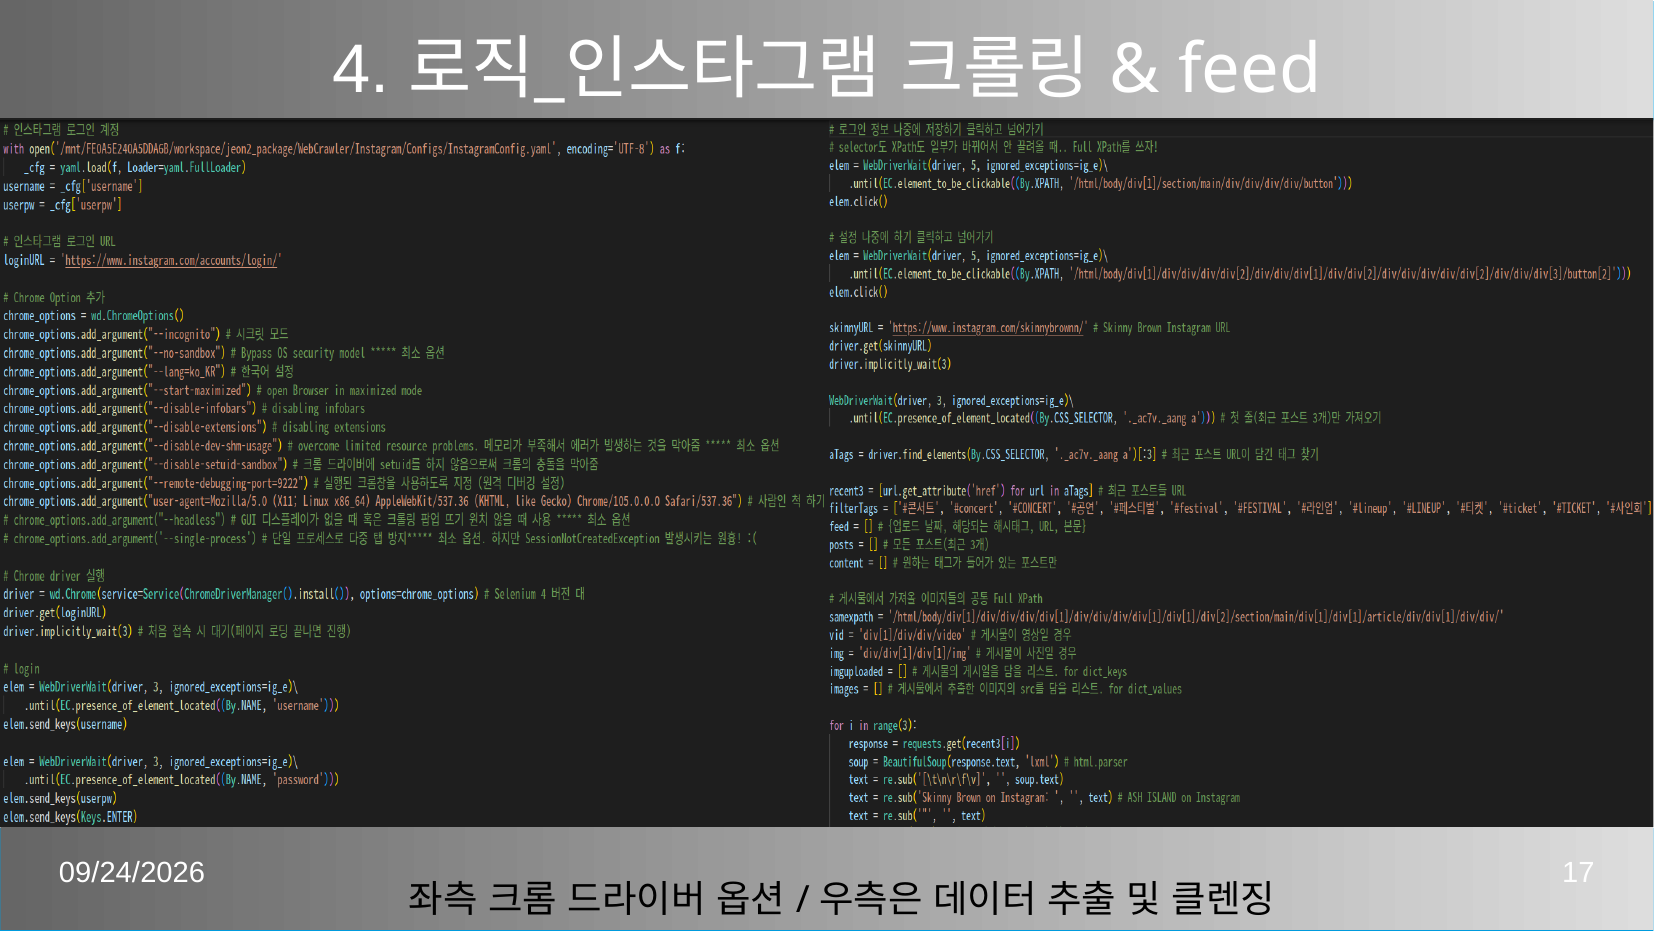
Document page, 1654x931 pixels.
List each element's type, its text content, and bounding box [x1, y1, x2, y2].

title 4. 로직_인스타그램 크롤링 & feed [58, 22, 1595, 103]
picture [0, 118, 1654, 827]
text_box 좌측 크롬 드라이버 옵션 / 우측은 데이터 추출 및 클렌징 [271, 861, 1424, 931]
